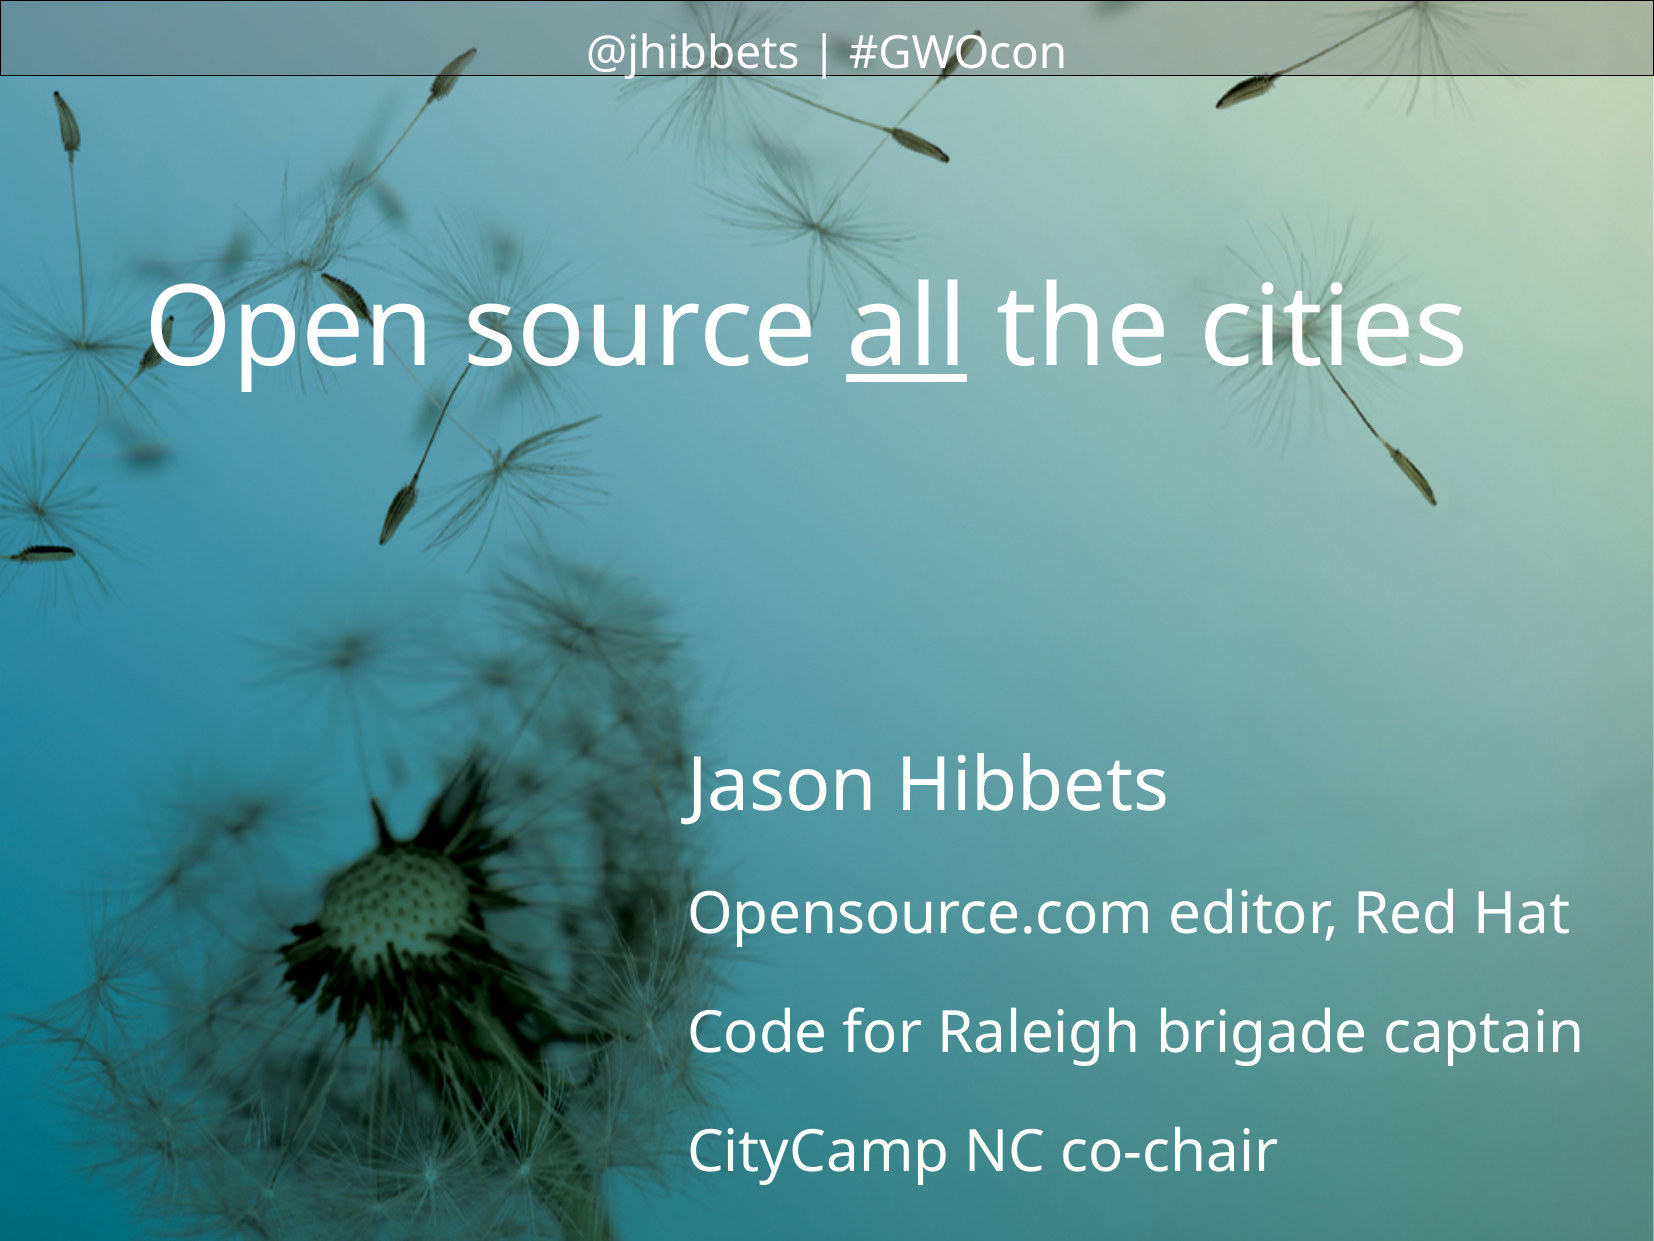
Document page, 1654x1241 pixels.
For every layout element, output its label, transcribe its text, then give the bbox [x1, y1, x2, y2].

text_box Jason Hibbets Opensource.com editor, Red Hat Code for Raleigh brigade captain CityCamp NC co-chair April 2, 2014 | Great Wide Open [672, 671, 1633, 1160]
text_box Open source all the cities [41, 237, 1572, 428]
picture [0, 76, 1654, 1241]
